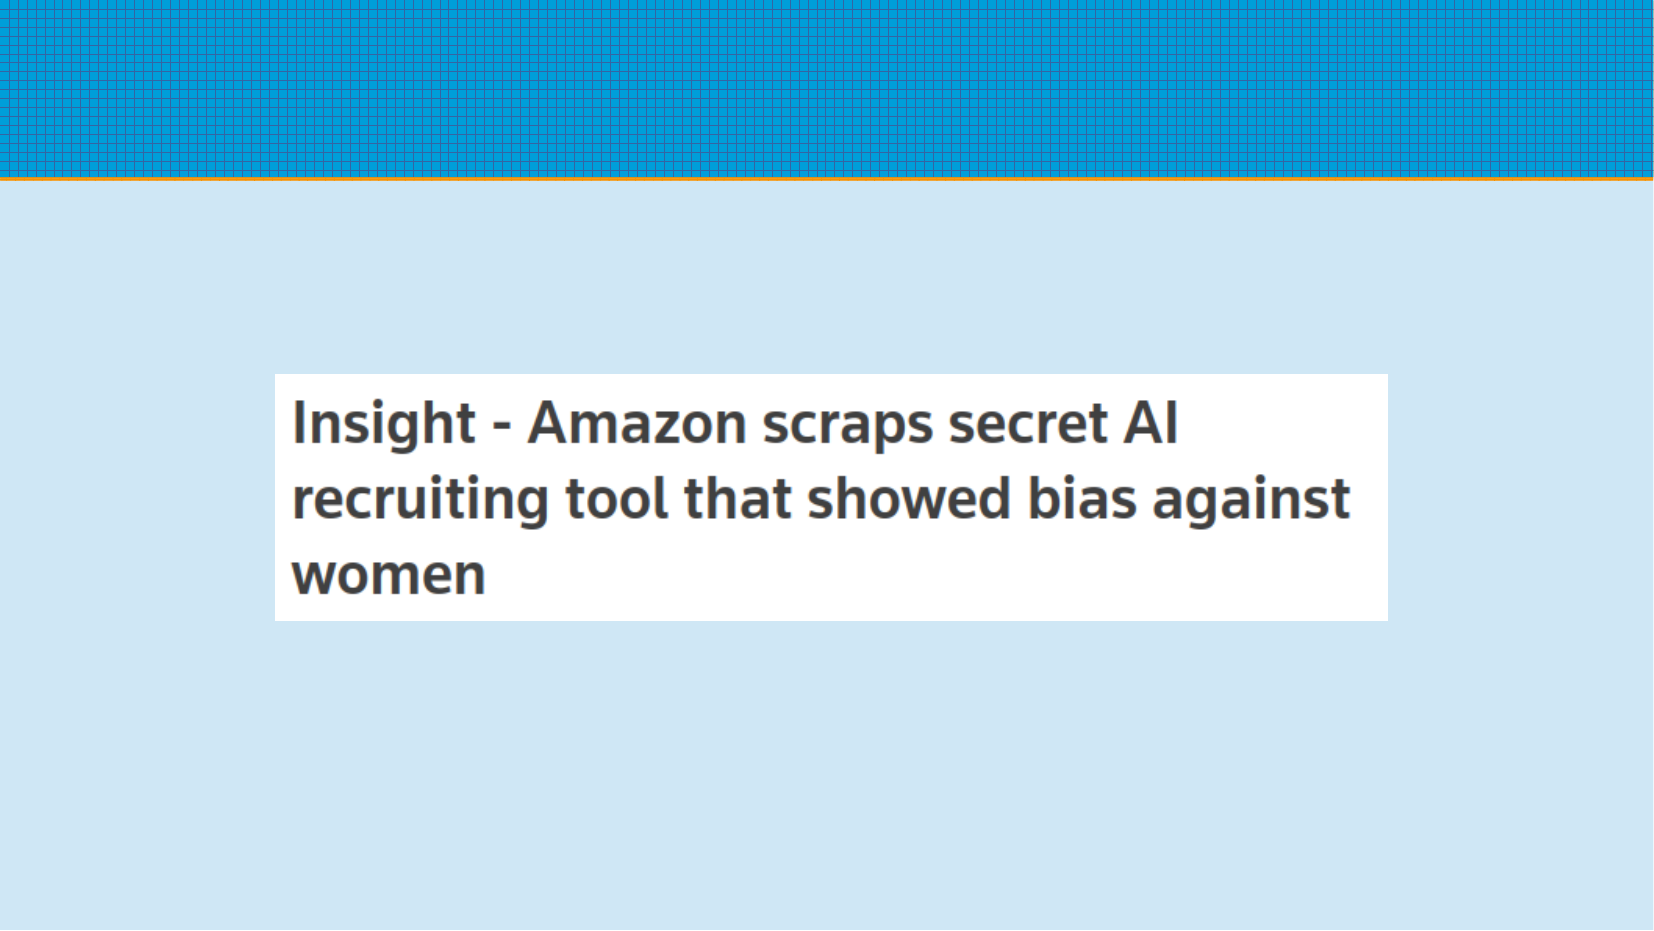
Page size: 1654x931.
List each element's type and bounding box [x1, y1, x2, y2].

picture [275, 374, 1388, 621]
